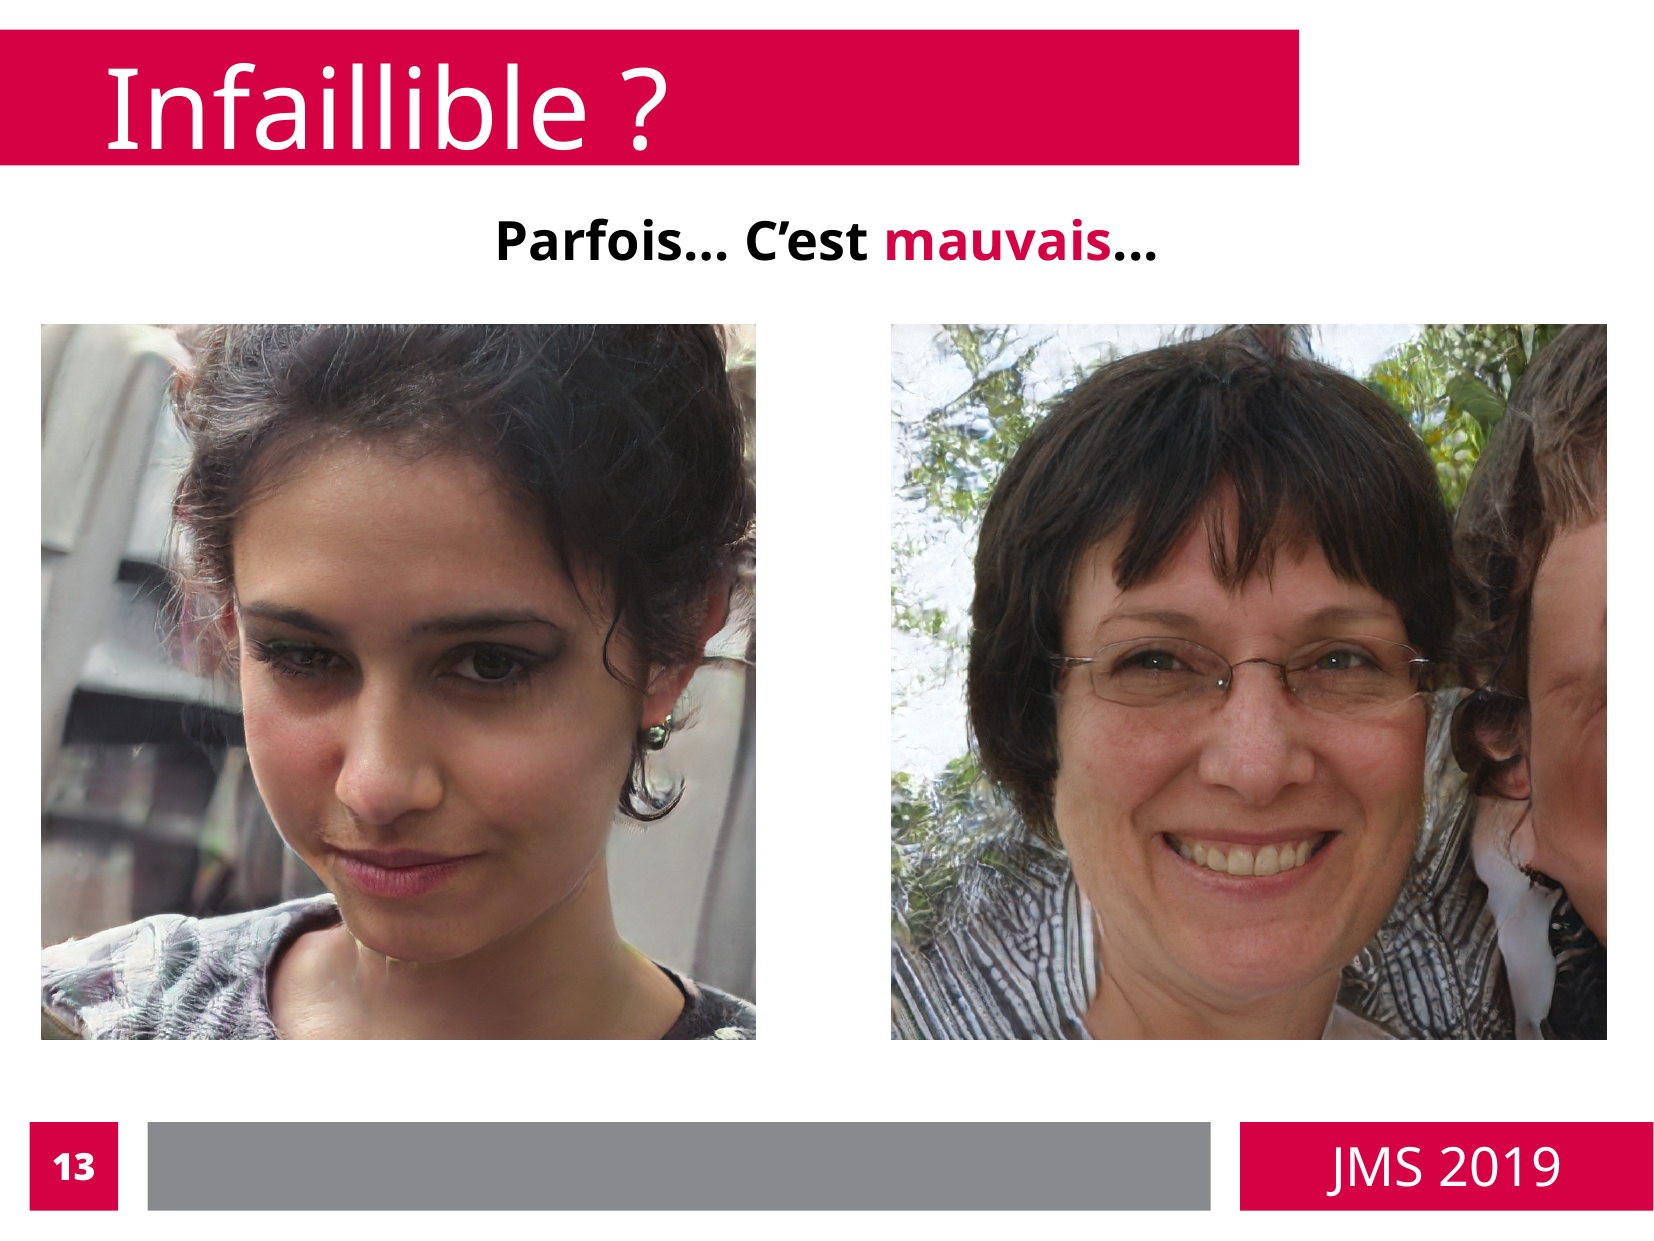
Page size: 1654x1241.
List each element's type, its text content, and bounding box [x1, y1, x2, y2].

text_box Parfois… C’est mauvais... [147, 159, 1506, 319]
picture [41, 324, 756, 1040]
title Infaillible ? [0, 29, 1229, 178]
picture [891, 324, 1607, 1040]
